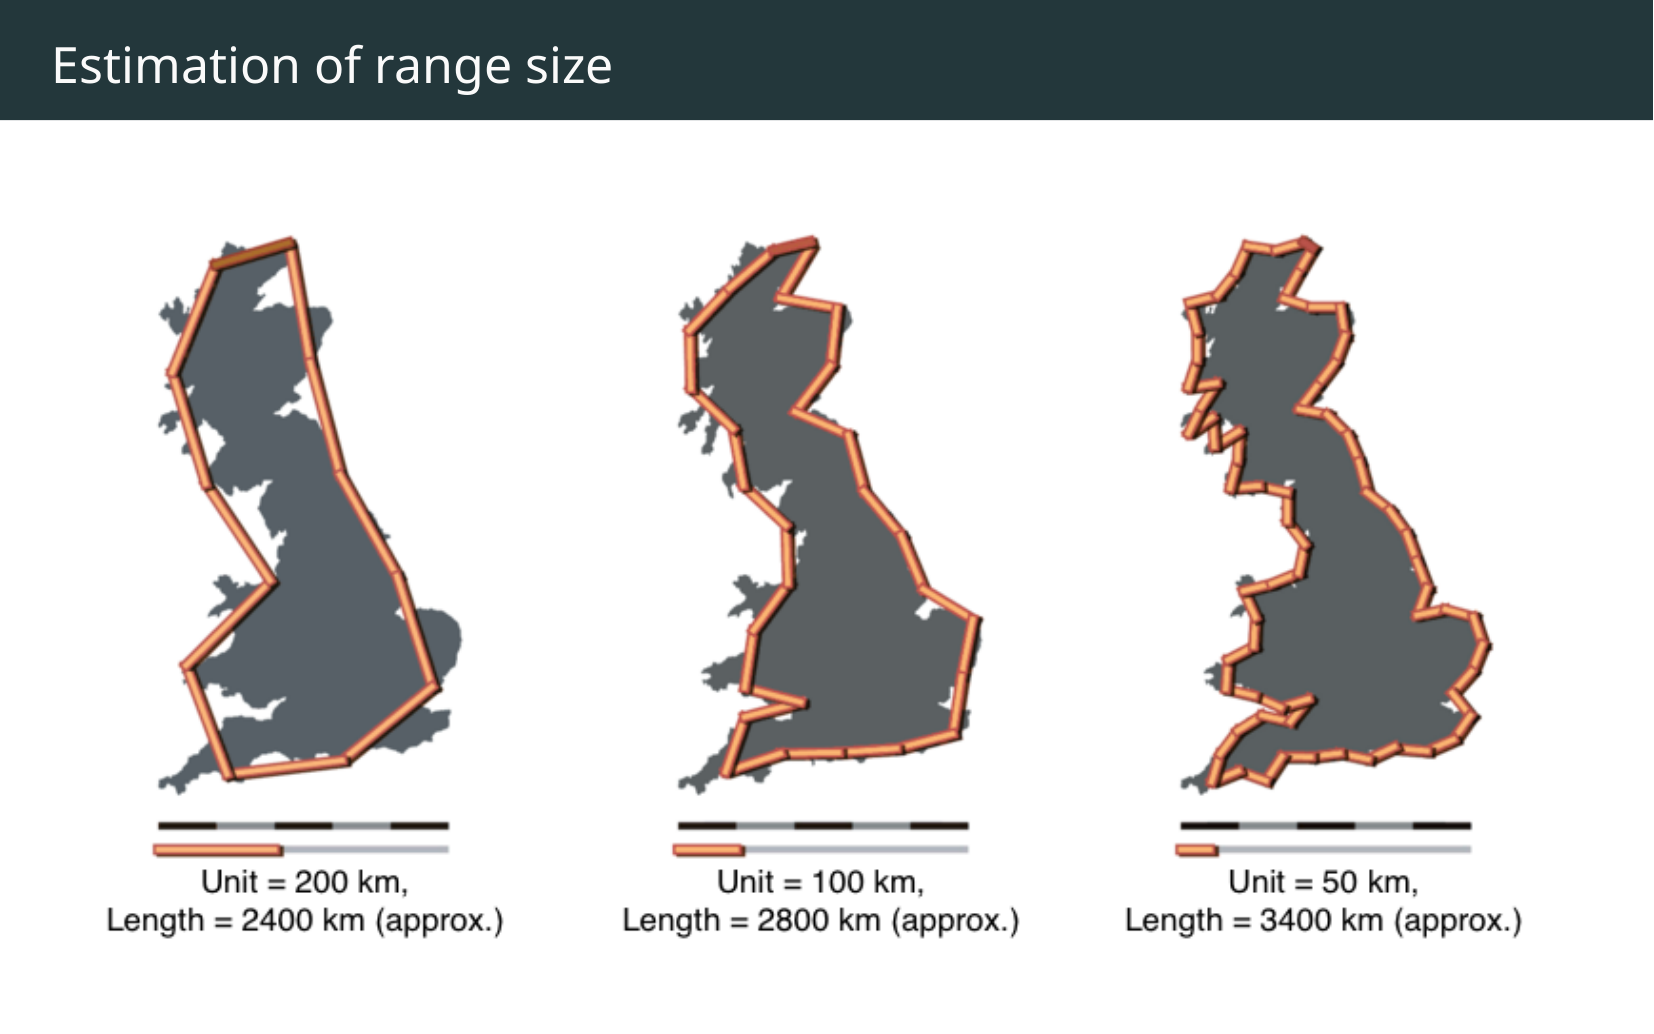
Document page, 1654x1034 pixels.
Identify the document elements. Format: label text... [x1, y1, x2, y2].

text_box Estimation of range size [51, 30, 1327, 91]
picture [60, 152, 1566, 1013]
text_box [0, 0, 1653, 121]
